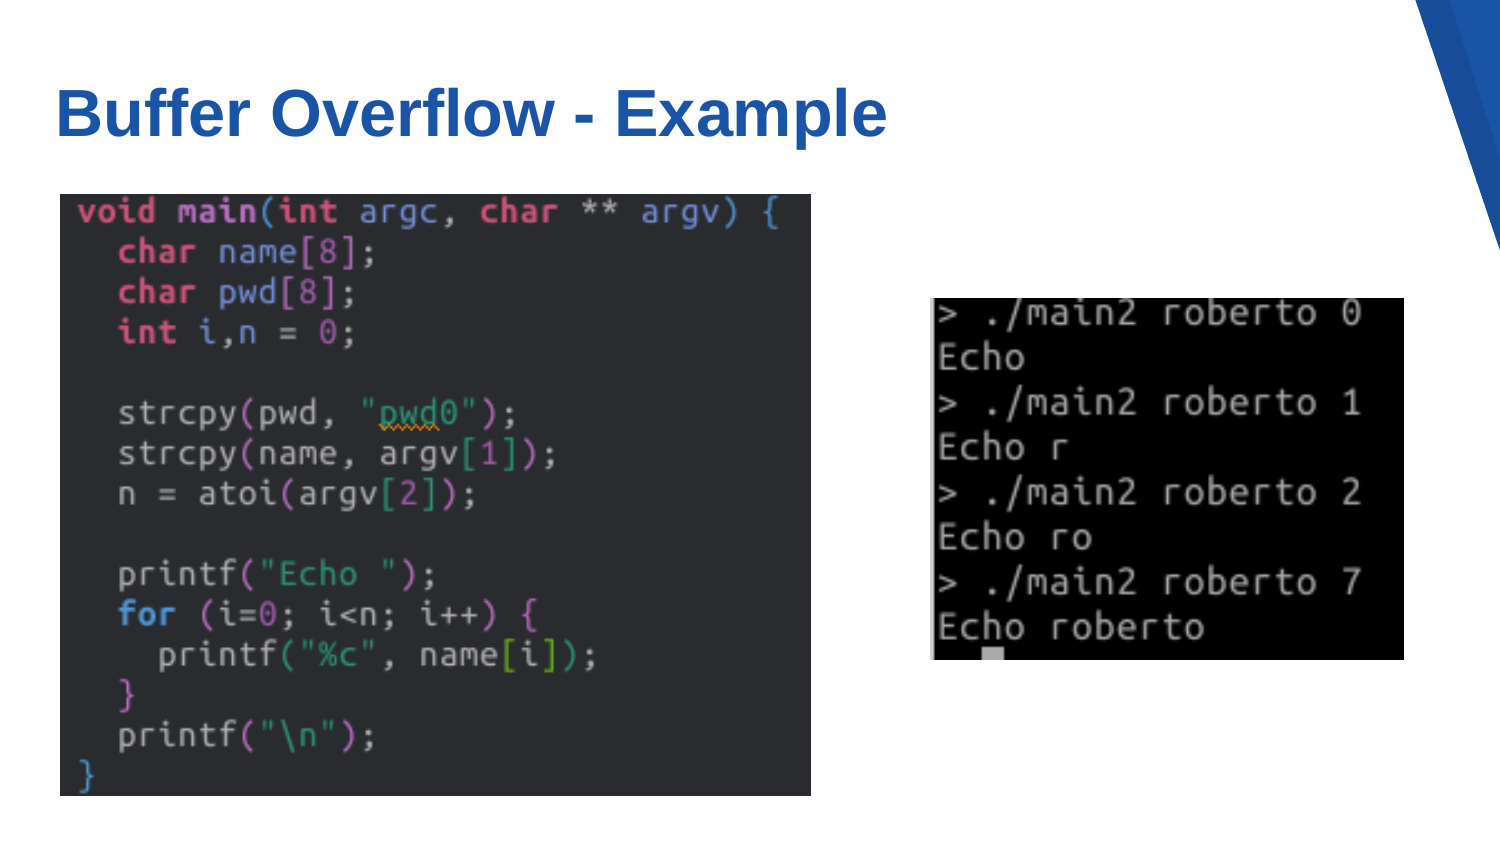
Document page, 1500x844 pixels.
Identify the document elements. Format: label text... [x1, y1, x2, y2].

title Buffer Overflow - Example [40, 97, 1231, 166]
picture [60, 194, 811, 796]
picture [930, 298, 1404, 661]
